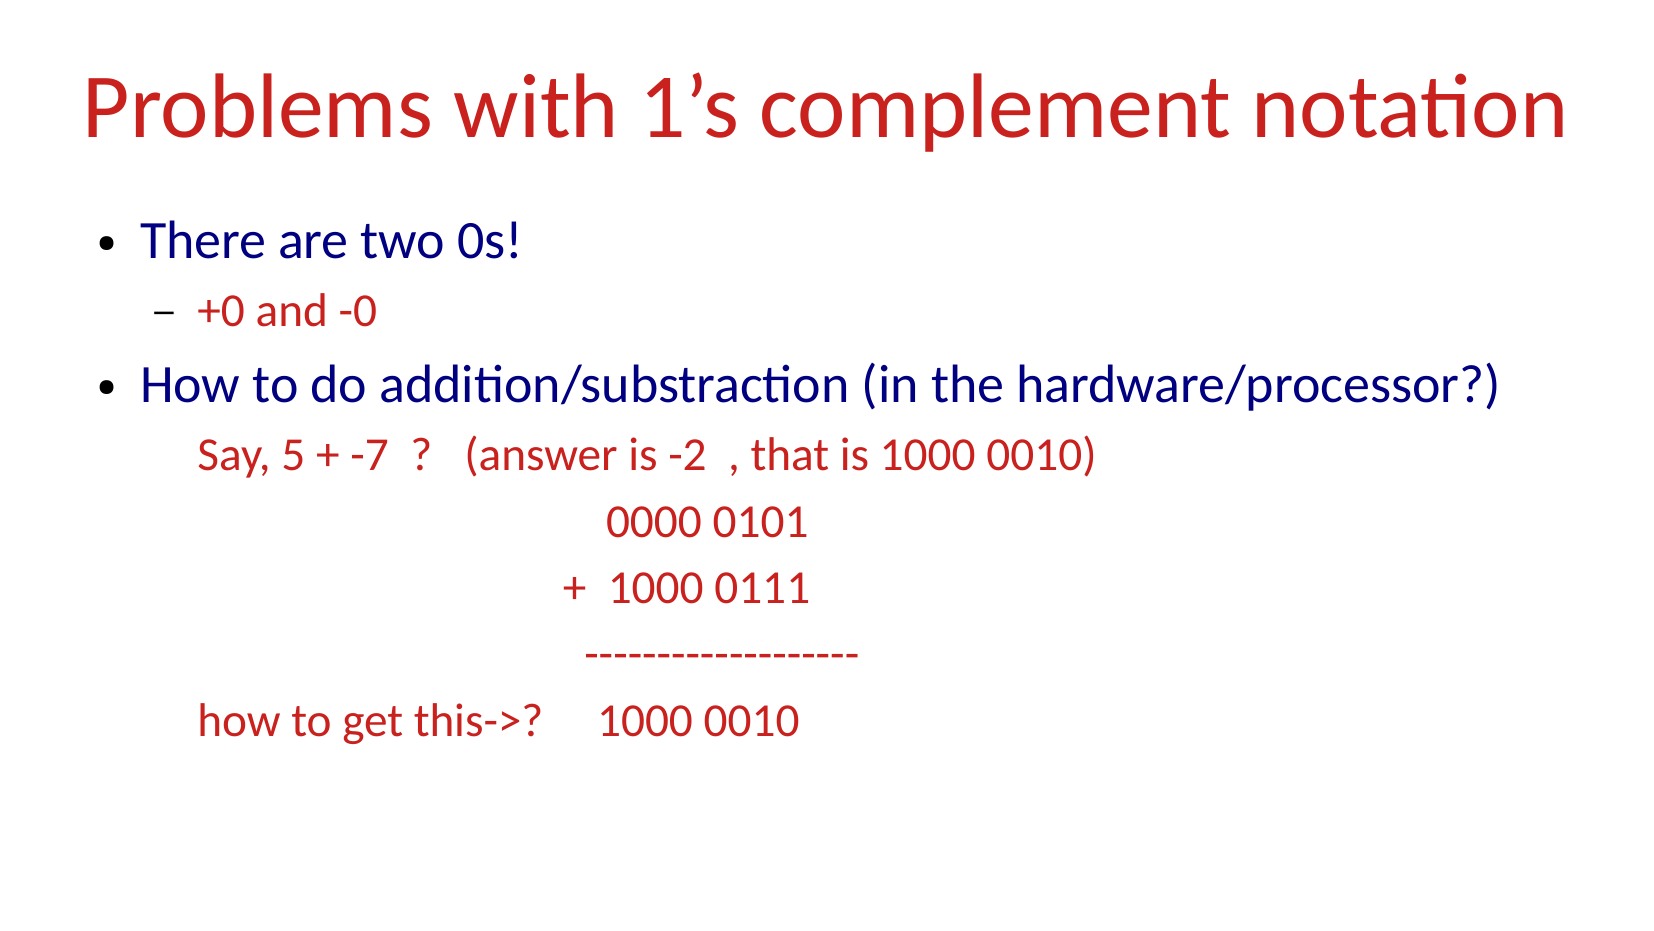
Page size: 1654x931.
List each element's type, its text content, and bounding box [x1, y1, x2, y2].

list There are two 0s! +0 and -0 How to do addition/substraction (in the hardware/processor?) Say, 5 + -7 ? (answer is -2 , that is 1000 0010) 0000 0101 + 1000 0111 ------------------- how to get this->? 1000 0010 [82, 217, 1571, 758]
title Problems with 1’s complement notation [82, 37, 1571, 193]
